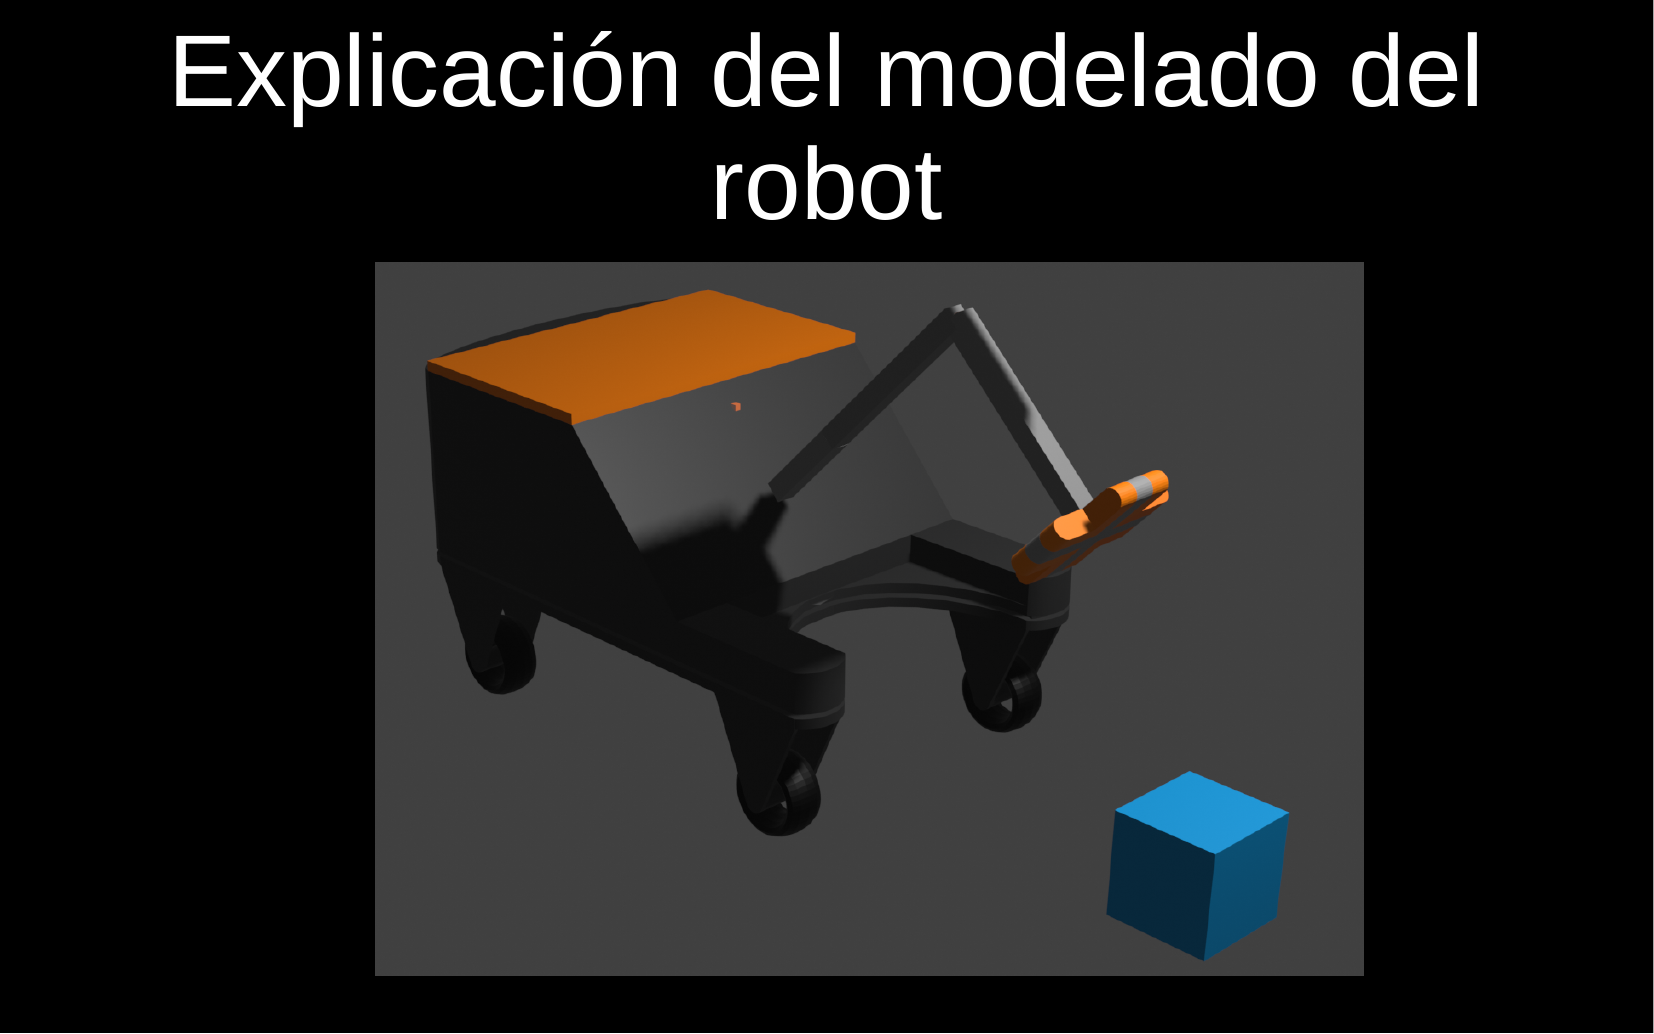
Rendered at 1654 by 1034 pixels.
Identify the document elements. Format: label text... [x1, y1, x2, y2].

title Explicación del modelado del robot [82, 13, 1571, 241]
picture [375, 262, 1364, 976]
